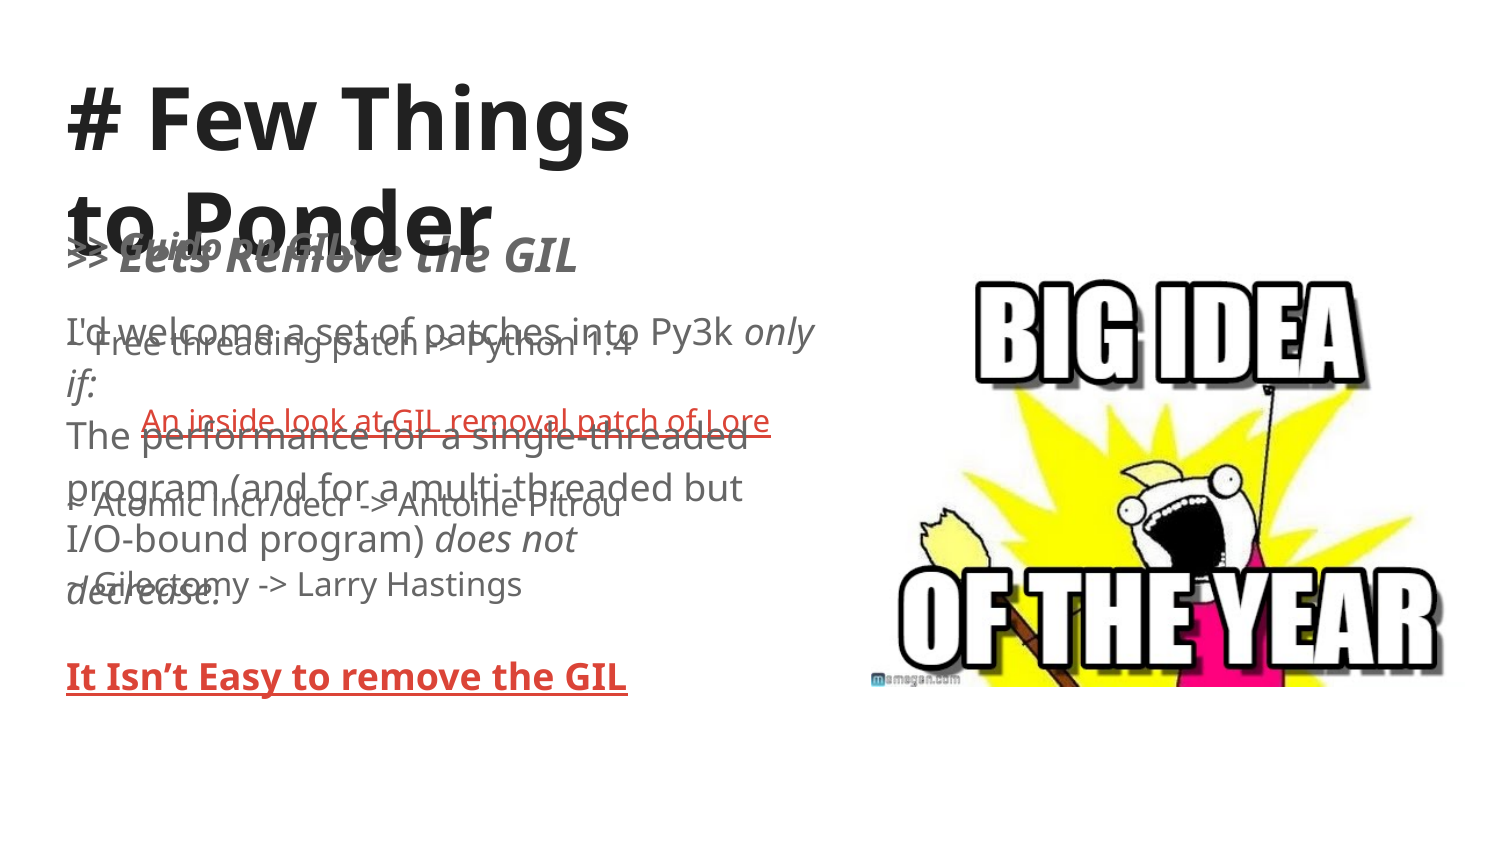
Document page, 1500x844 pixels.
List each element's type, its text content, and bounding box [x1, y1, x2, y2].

picture [871, 264, 1465, 687]
title # Few Things to Ponder [51, 48, 687, 180]
list >> Guido on GIL: I'd welcome a set of patches into Py3k only if: The performance for a single-threaded program (and for a multi-threaded but I/O-bound program) does not decrease. It Isn’t Easy to remove the GIL [51, 201, 834, 750]
